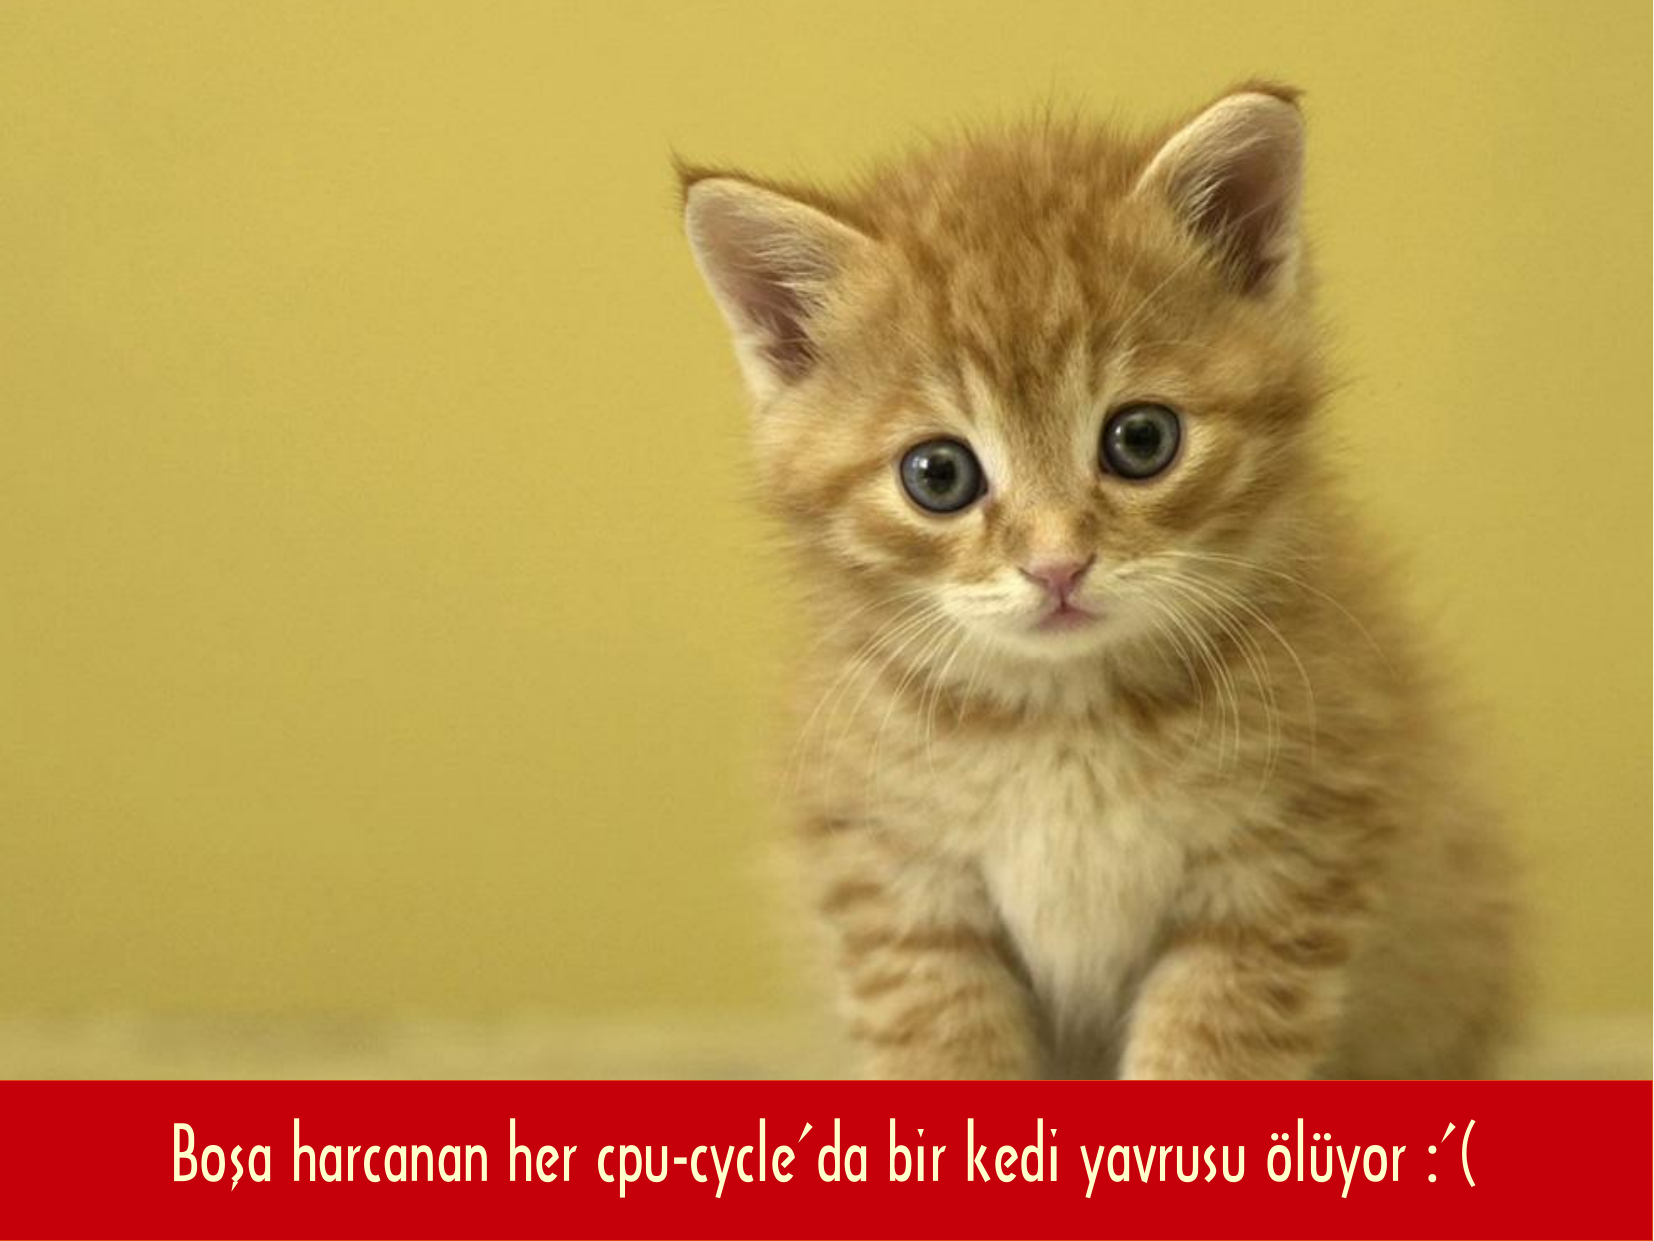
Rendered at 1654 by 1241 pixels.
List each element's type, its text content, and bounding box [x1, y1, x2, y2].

text_box Boşa harcanan her cpu-cycle'da bir kedi yavrusu ölüyor :'( [156, 1110, 1497, 1207]
text_box [0, 1080, 1653, 1241]
picture [0, 0, 1654, 1241]
